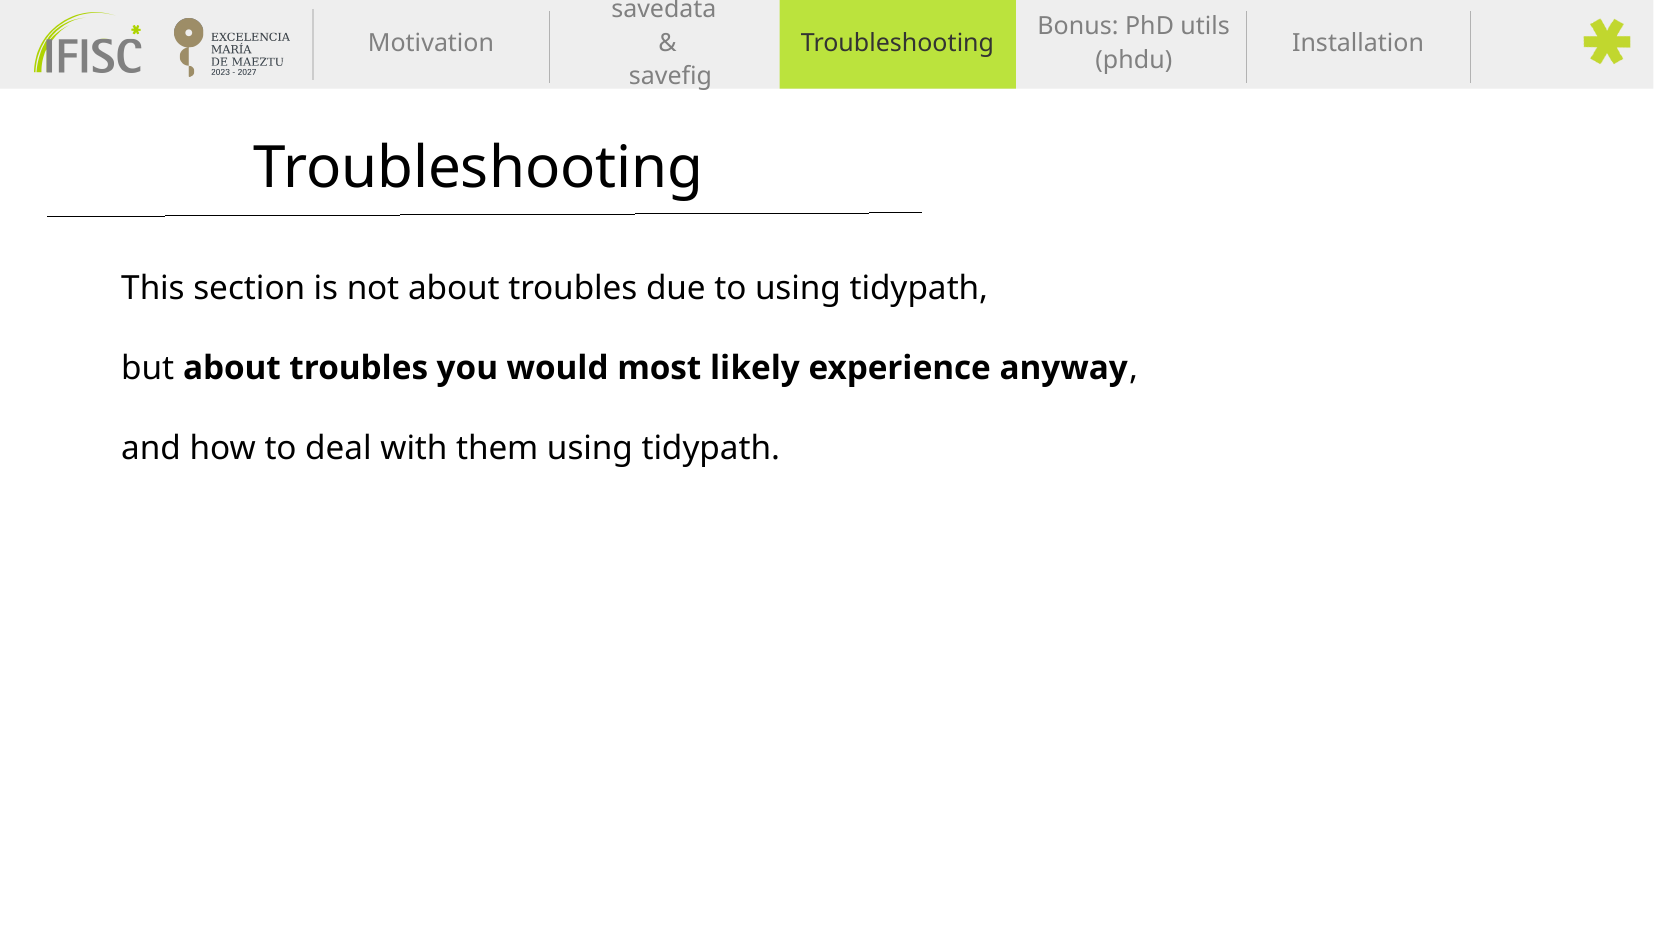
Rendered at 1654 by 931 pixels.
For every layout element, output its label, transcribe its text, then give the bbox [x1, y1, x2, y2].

text_box Installation [1246, 0, 1471, 83]
picture [174, 18, 290, 77]
text_box Troubleshooting [779, 0, 1016, 89]
picture [29, 9, 148, 76]
text_box Bonus: PhD utils (phdu) [1021, 0, 1246, 83]
text_box Motivation [318, 0, 544, 83]
picture [1582, 17, 1631, 65]
text_box This section is not about troubles due to using tidypath, but about troubles you would most likely experience anyway, and how to deal with them using tidypath. [106, 258, 1512, 474]
text_box Troubleshooting [41, 122, 916, 217]
text_box savedata & savefig [555, 0, 780, 92]
